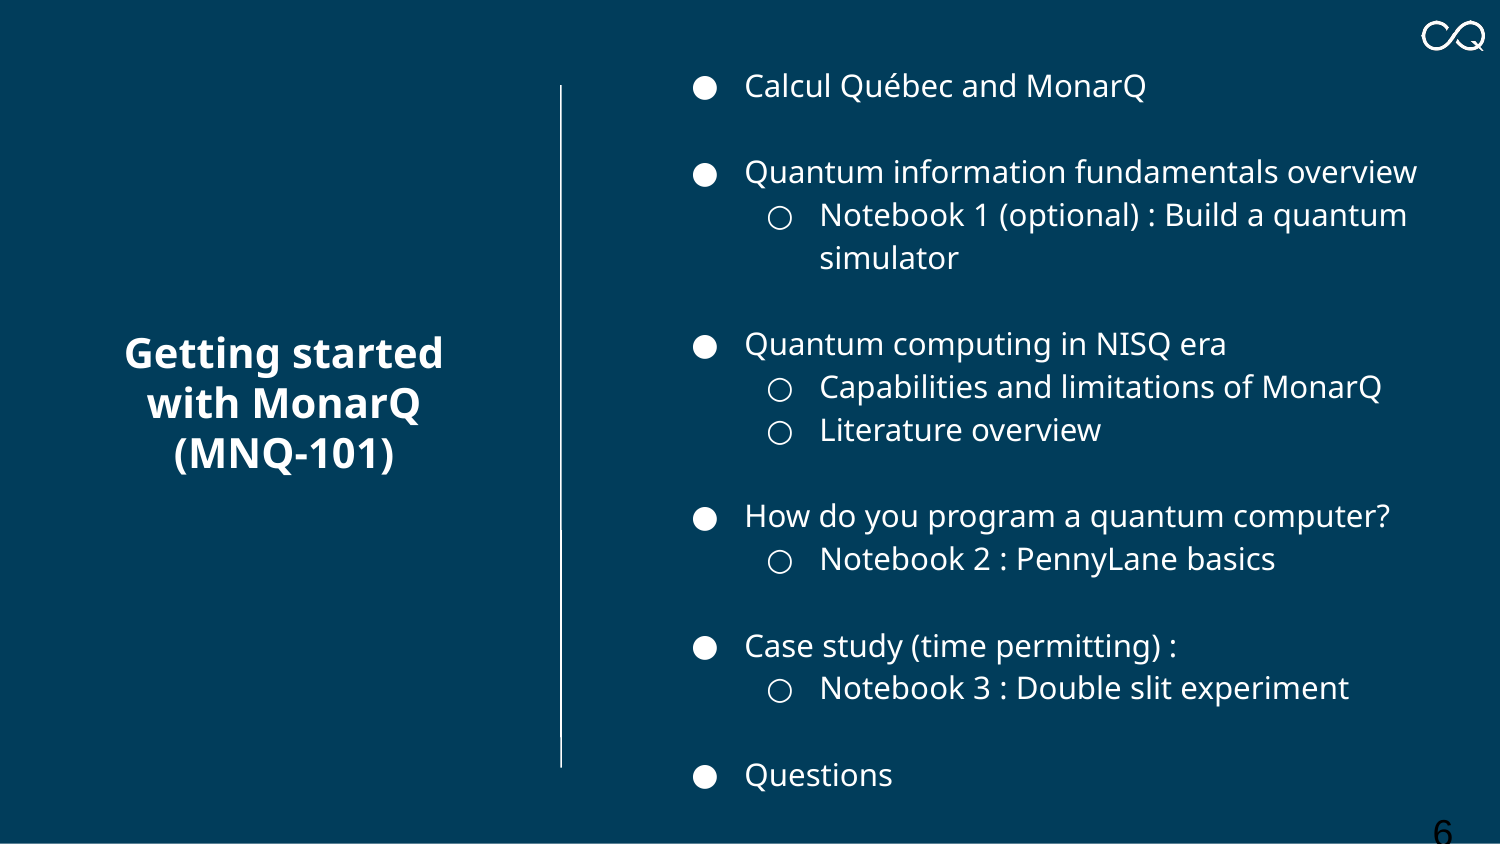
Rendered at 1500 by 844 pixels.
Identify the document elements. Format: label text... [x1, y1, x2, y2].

title Getting started with MonarQ (MNQ-101) [79, 311, 489, 532]
picture [1435, 21, 1484, 50]
picture [1422, 21, 1448, 45]
list Calcul Québec and MonarQ Quantum information fundamentals overview Notebook 1 (optional) : Build a quantum simulator Quantum computing in NISQ era Capabilities and limitations of MonarQ Literature overview How do you program a quantum computer? Notebook 2 : PennyLane basics Case study (time permitting) : Notebook 3 : Double slit experiment Questions [654, 45, 1435, 799]
